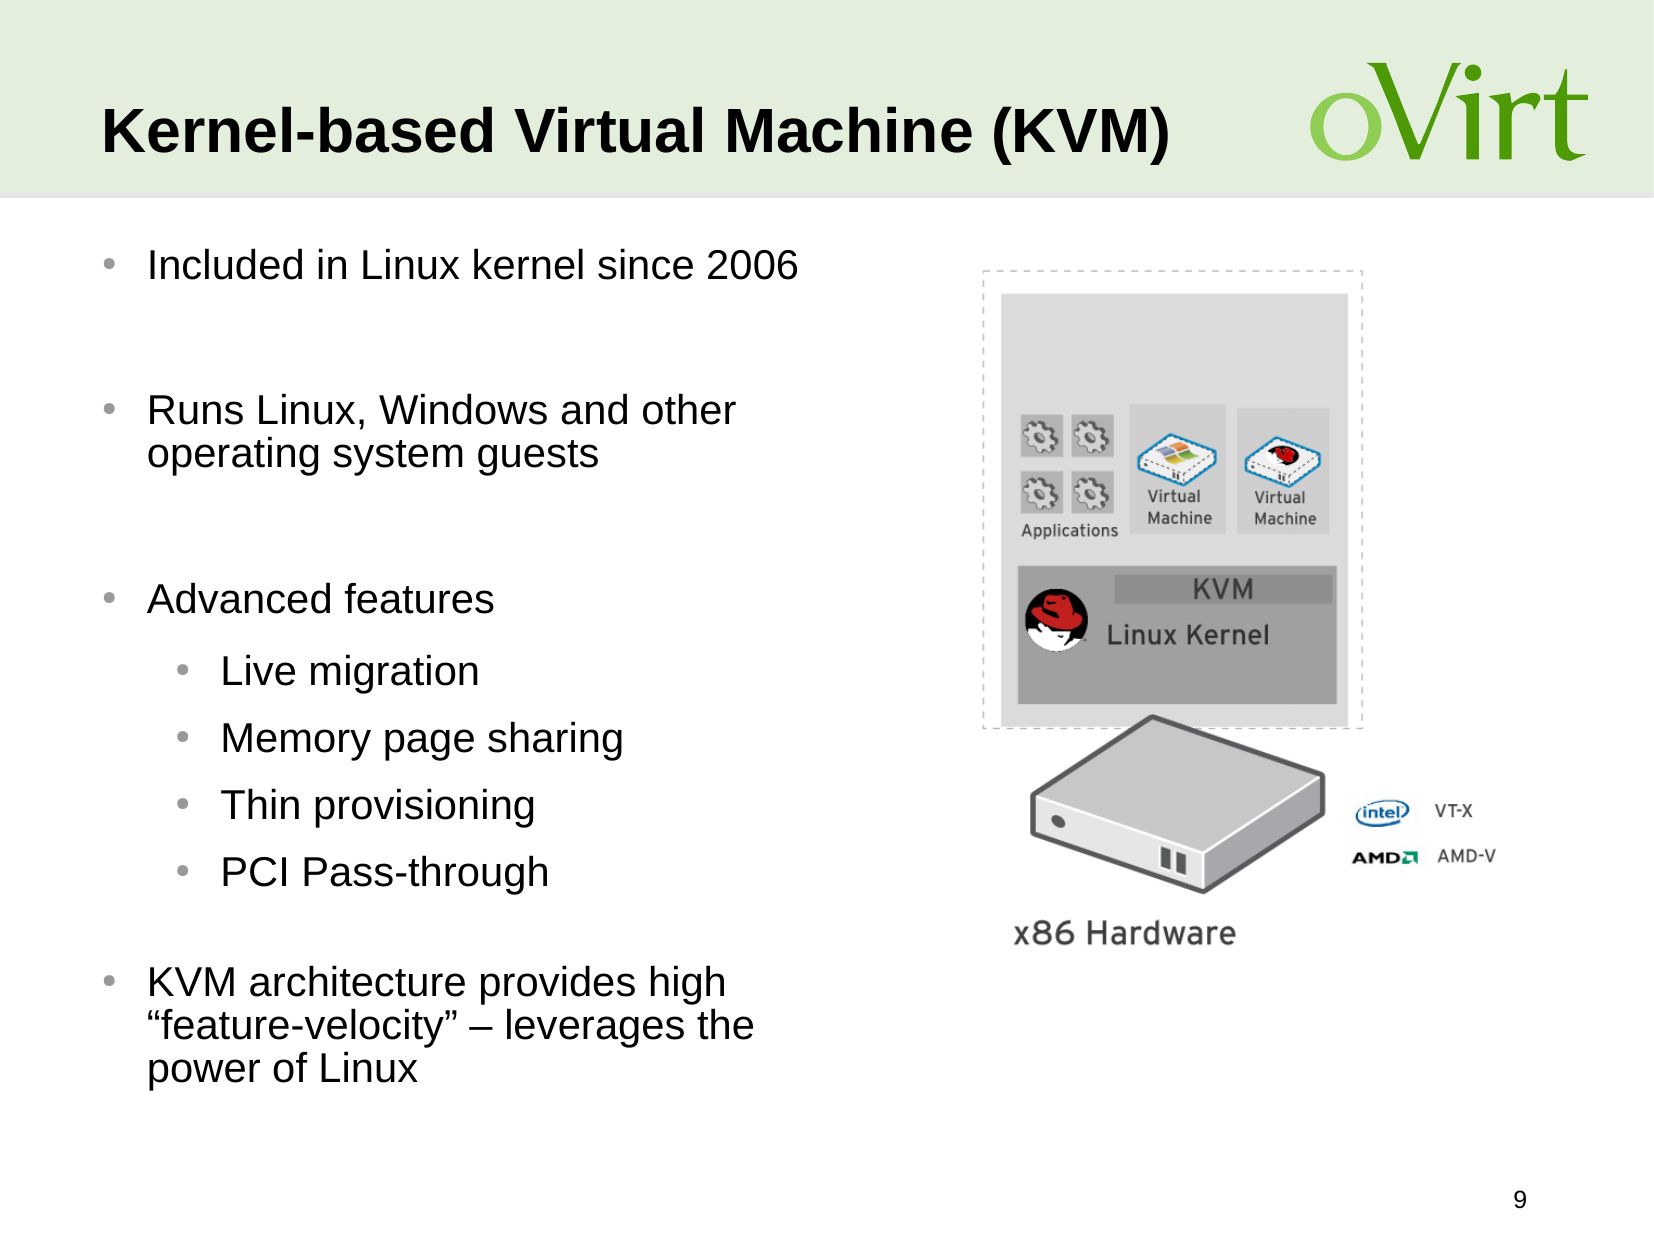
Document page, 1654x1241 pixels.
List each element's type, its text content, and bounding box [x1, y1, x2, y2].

title Kernel-based Virtual Machine (KVM) [86, 36, 1307, 225]
picture [975, 262, 1510, 953]
list Included in Linux kernel since 2006 Runs Linux, Windows and other operating system guests Advanced features Live migration Memory page sharing Thin provisioning PCI Pass-through KVM architecture provides high “feature-velocity” – leverages the power of Linux [86, 244, 814, 1095]
